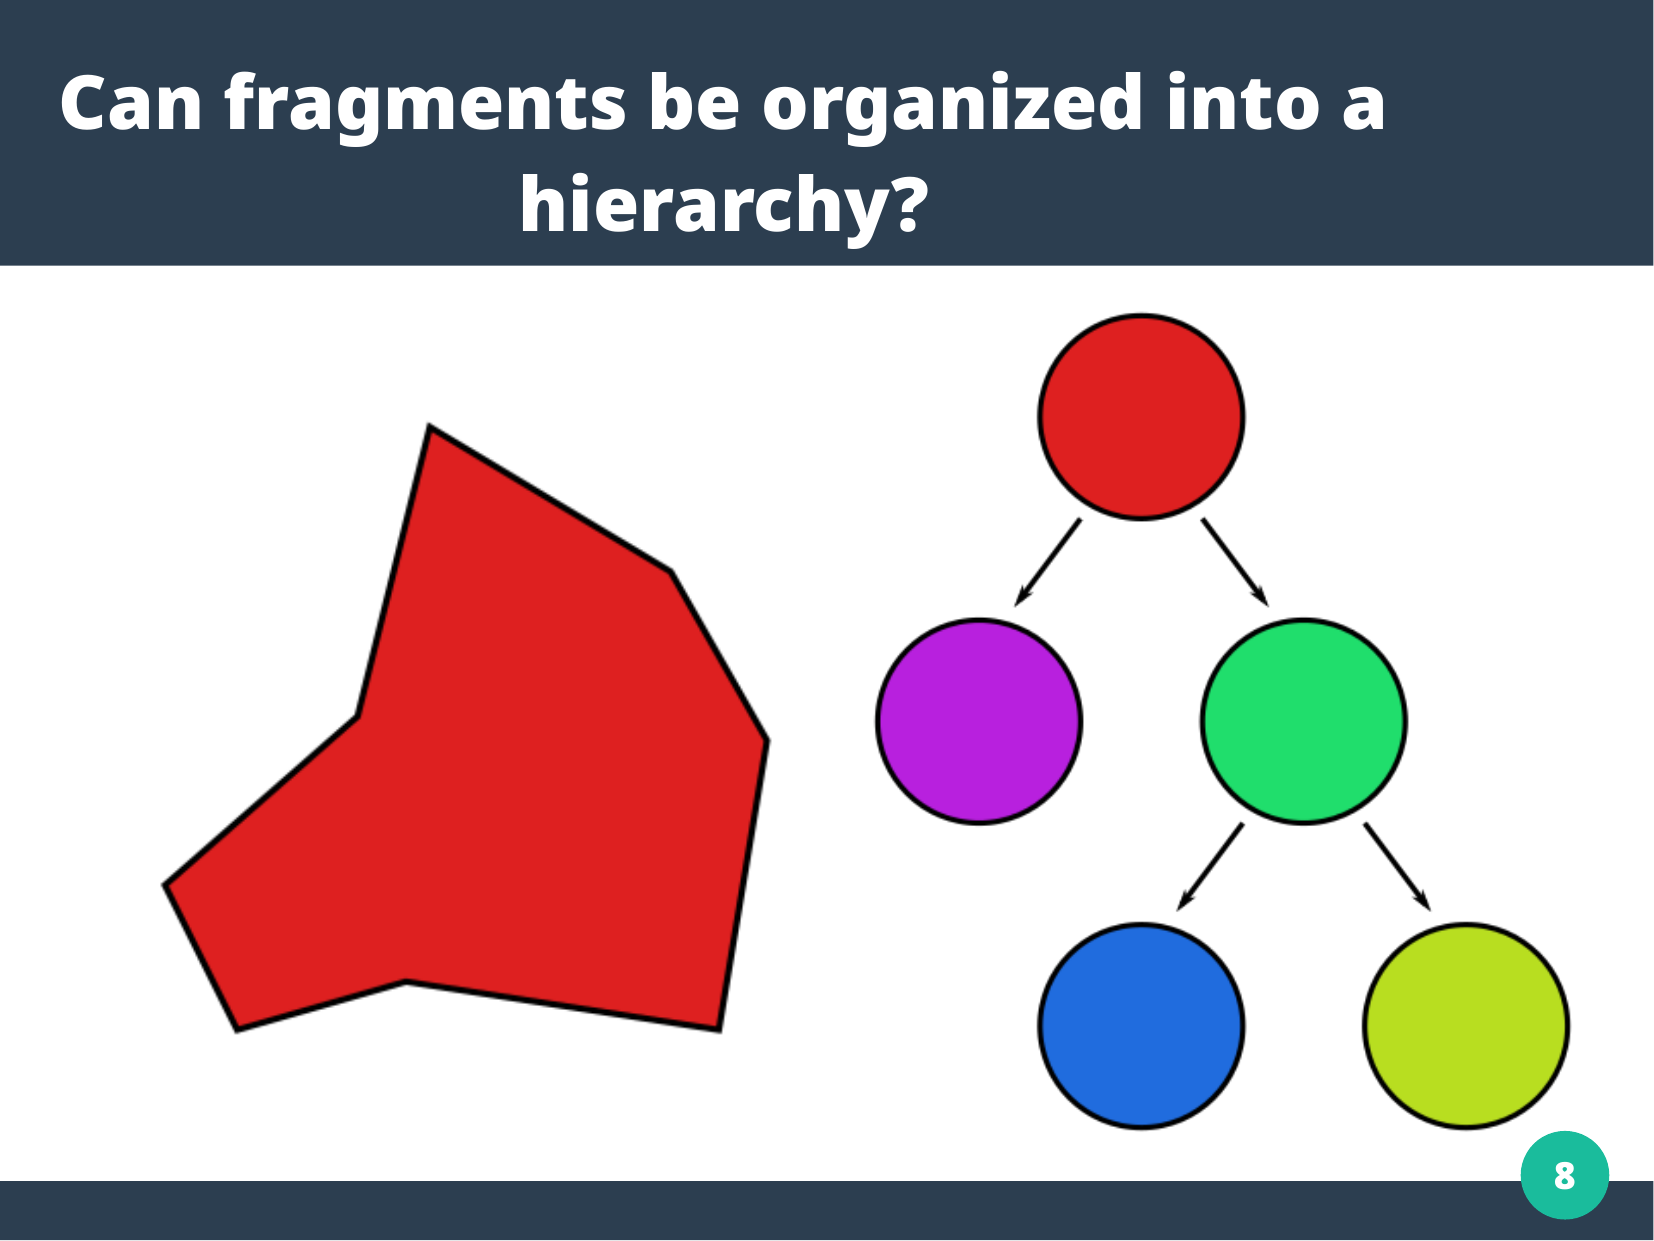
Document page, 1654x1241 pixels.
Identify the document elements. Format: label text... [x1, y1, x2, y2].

picture [45, 293, 1591, 1151]
title Can fragments be organized into a hierarchy? [59, 49, 1595, 207]
